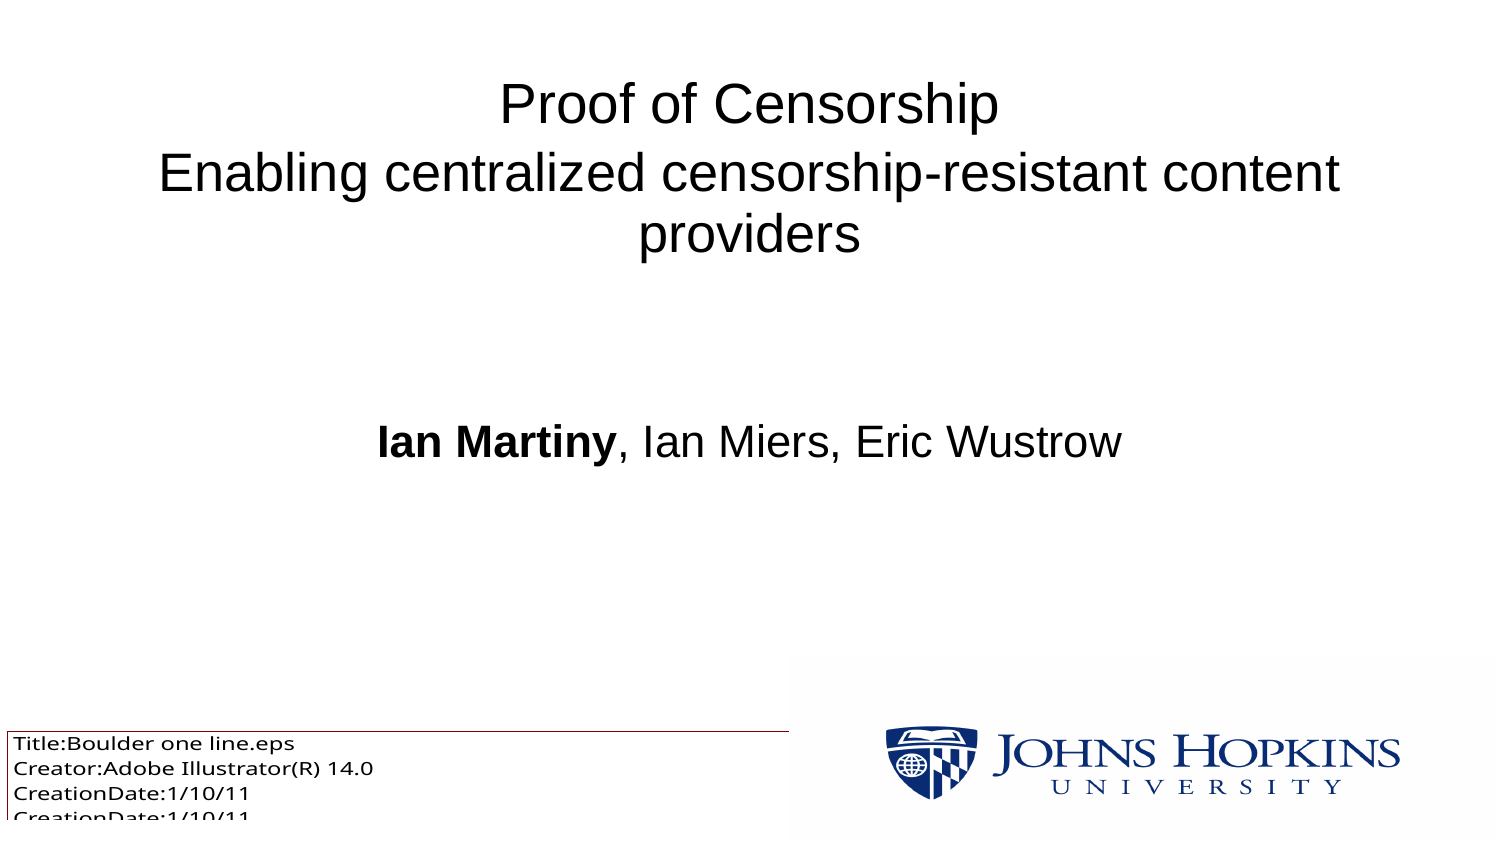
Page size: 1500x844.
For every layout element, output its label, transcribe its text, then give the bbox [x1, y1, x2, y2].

title Proof of Censorship [75, 33, 1425, 132]
title Enabling centralized censorship-resistant content providers [75, 132, 1425, 274]
subtitle Ian Martiny, Ian Miers, Eric Wustrow [75, 274, 1425, 687]
picture [5, 653, 1497, 844]
